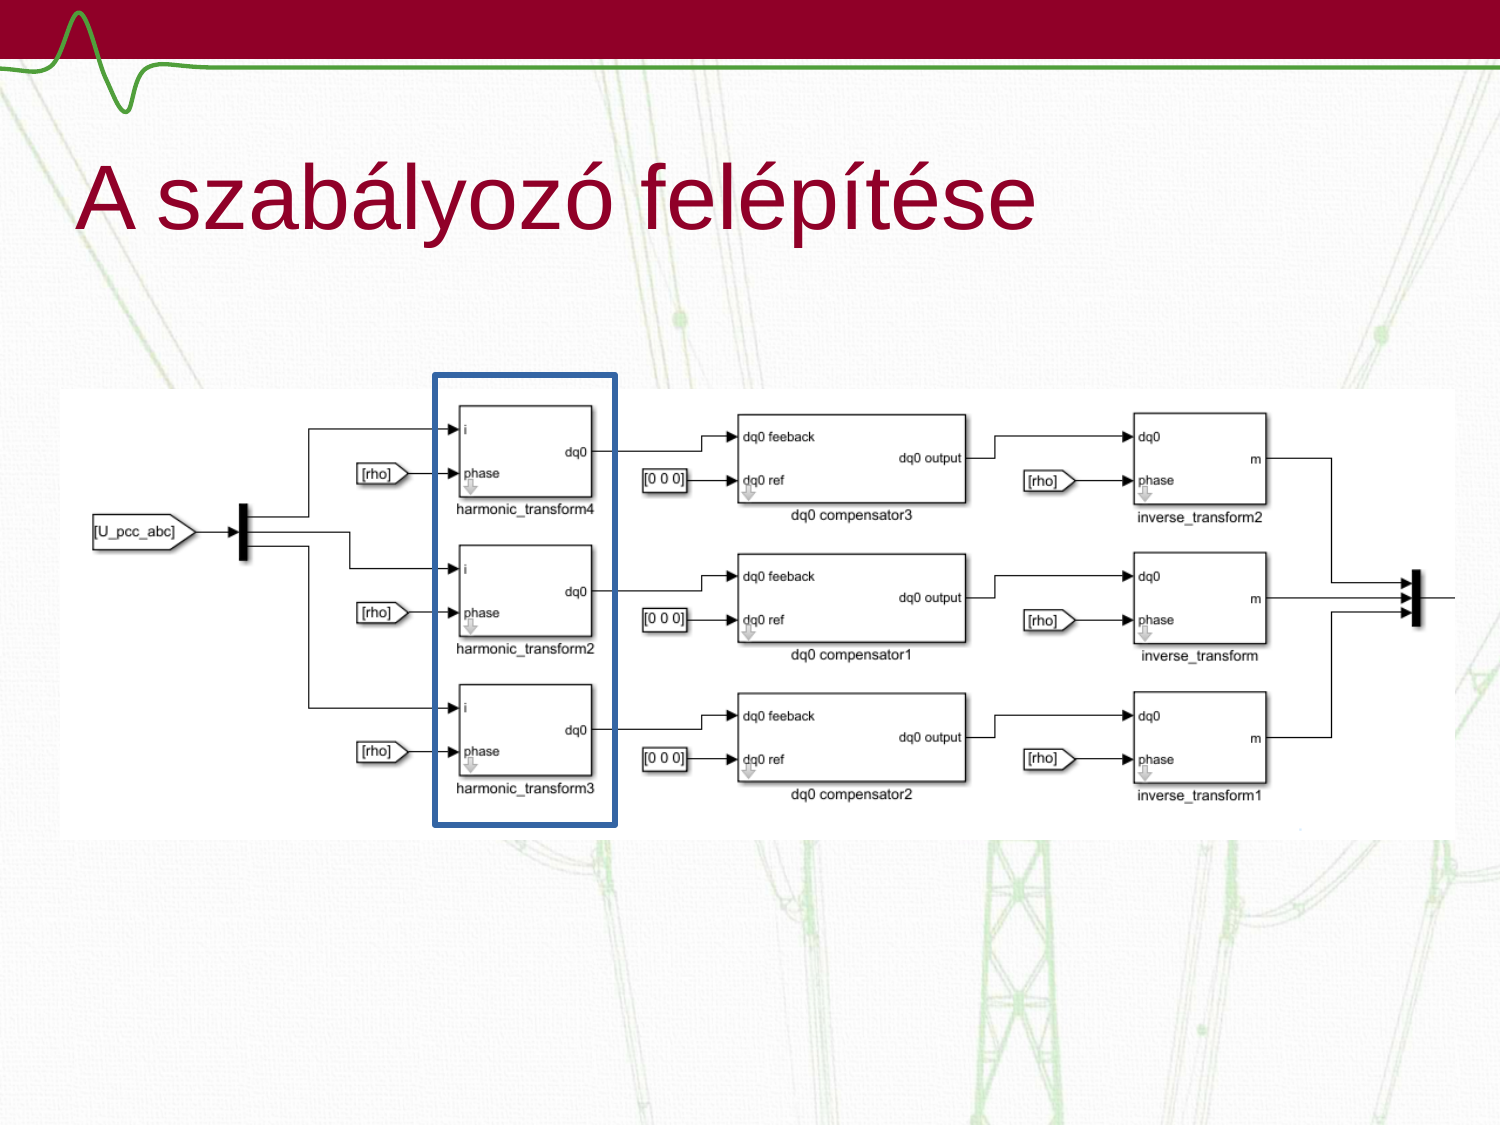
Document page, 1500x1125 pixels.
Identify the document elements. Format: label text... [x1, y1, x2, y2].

picture [0, 59, 1500, 1125]
picture [0, 59, 53, 69]
title A szabályozó felépítése [75, 103, 1425, 292]
picture [102, 59, 1500, 103]
